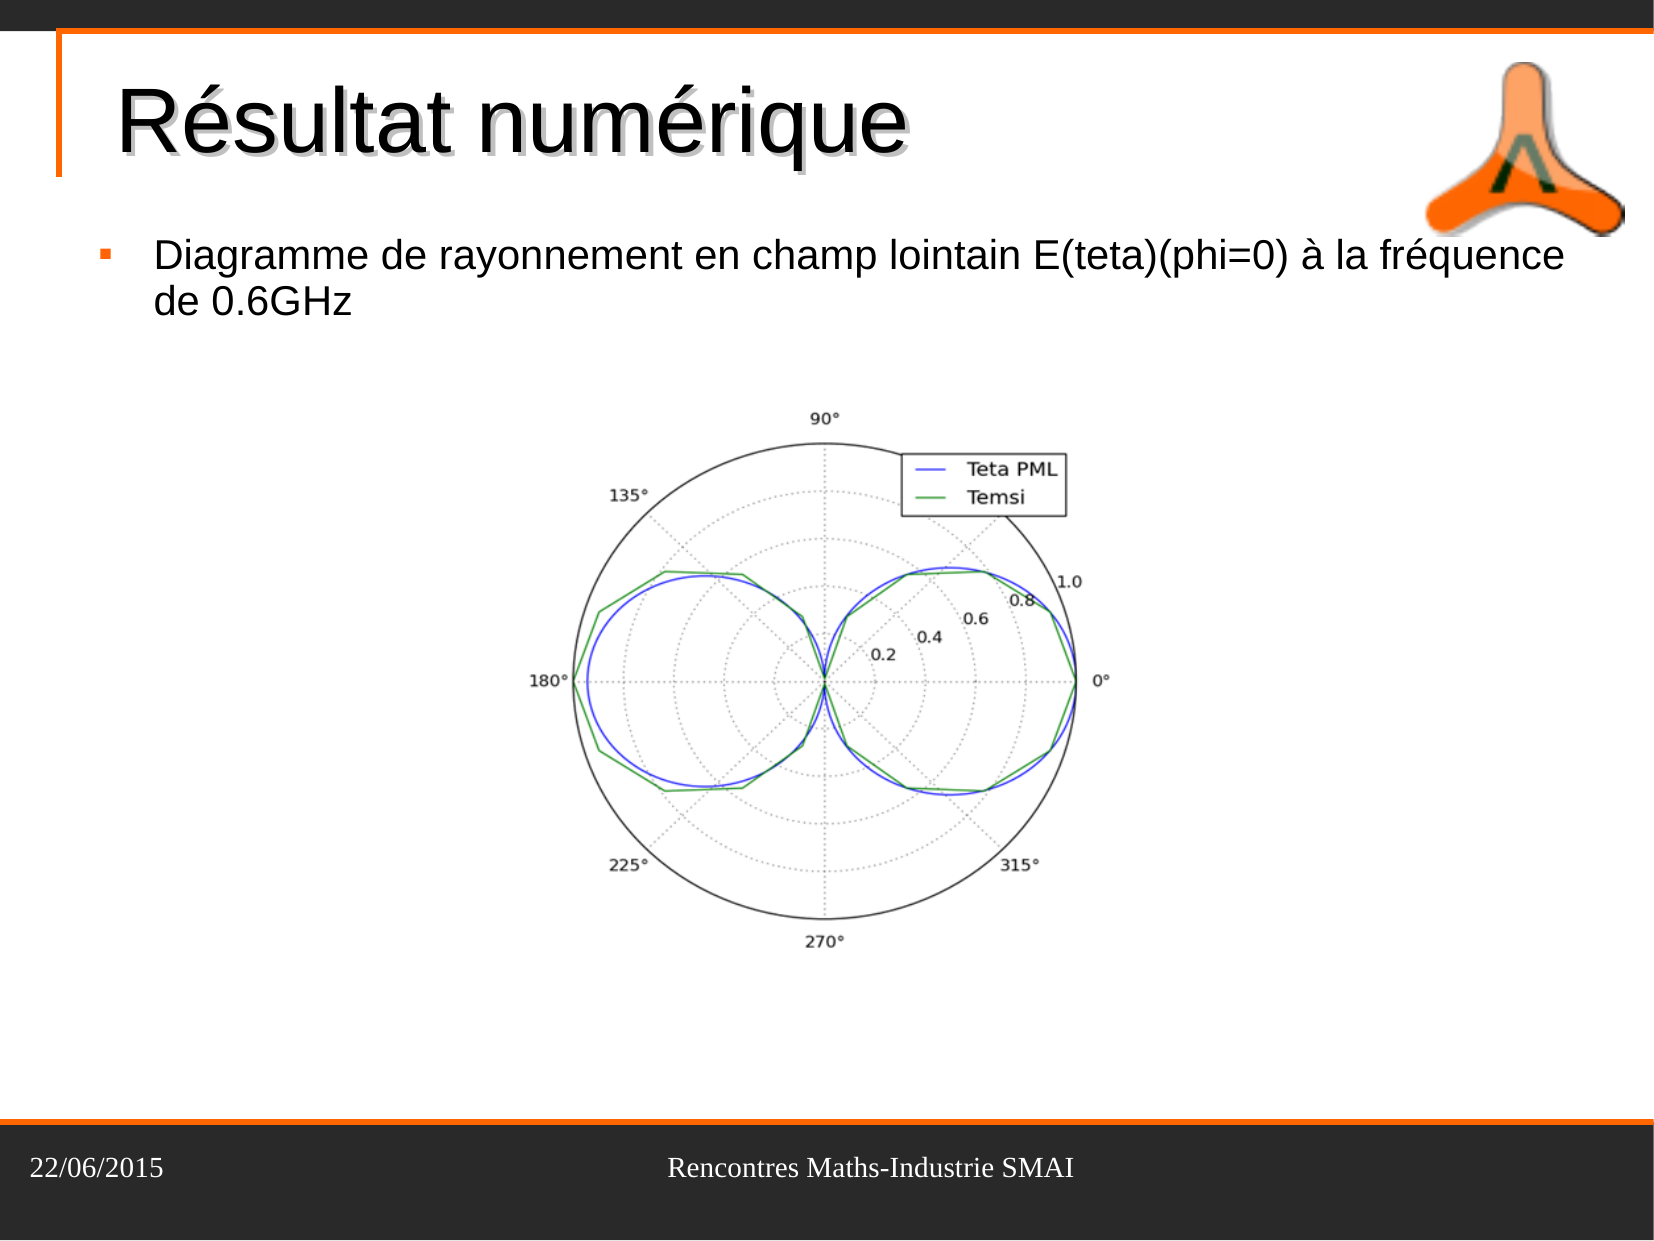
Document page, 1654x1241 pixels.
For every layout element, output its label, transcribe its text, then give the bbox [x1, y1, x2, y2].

picture [1424, 62, 1625, 237]
list Diagramme de rayonnement en champ lointain E(teta)(phi=0) à la fréquence de 0.6GHz [82, 231, 1571, 1109]
picture [510, 391, 1139, 953]
title Résultat numérique [82, 49, 1418, 192]
